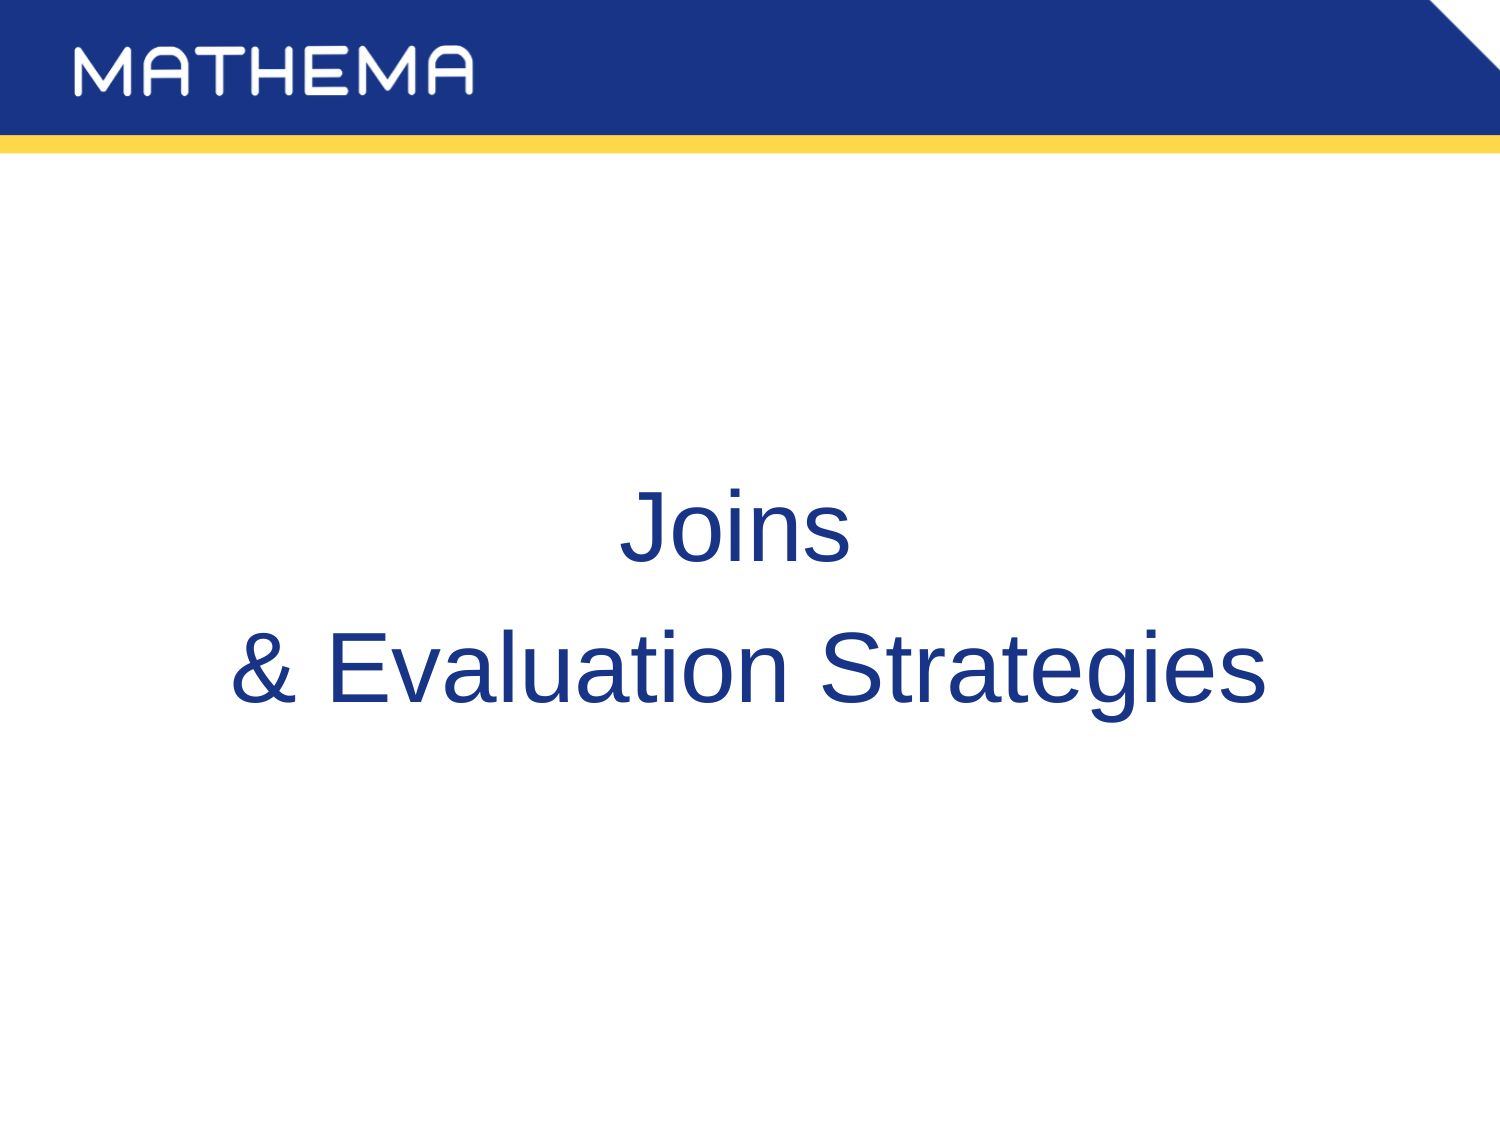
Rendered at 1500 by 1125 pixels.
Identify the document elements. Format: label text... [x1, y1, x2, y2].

picture [0, 0, 1500, 1125]
subtitle Joins & Evaluation Strategies [75, 223, 1426, 973]
